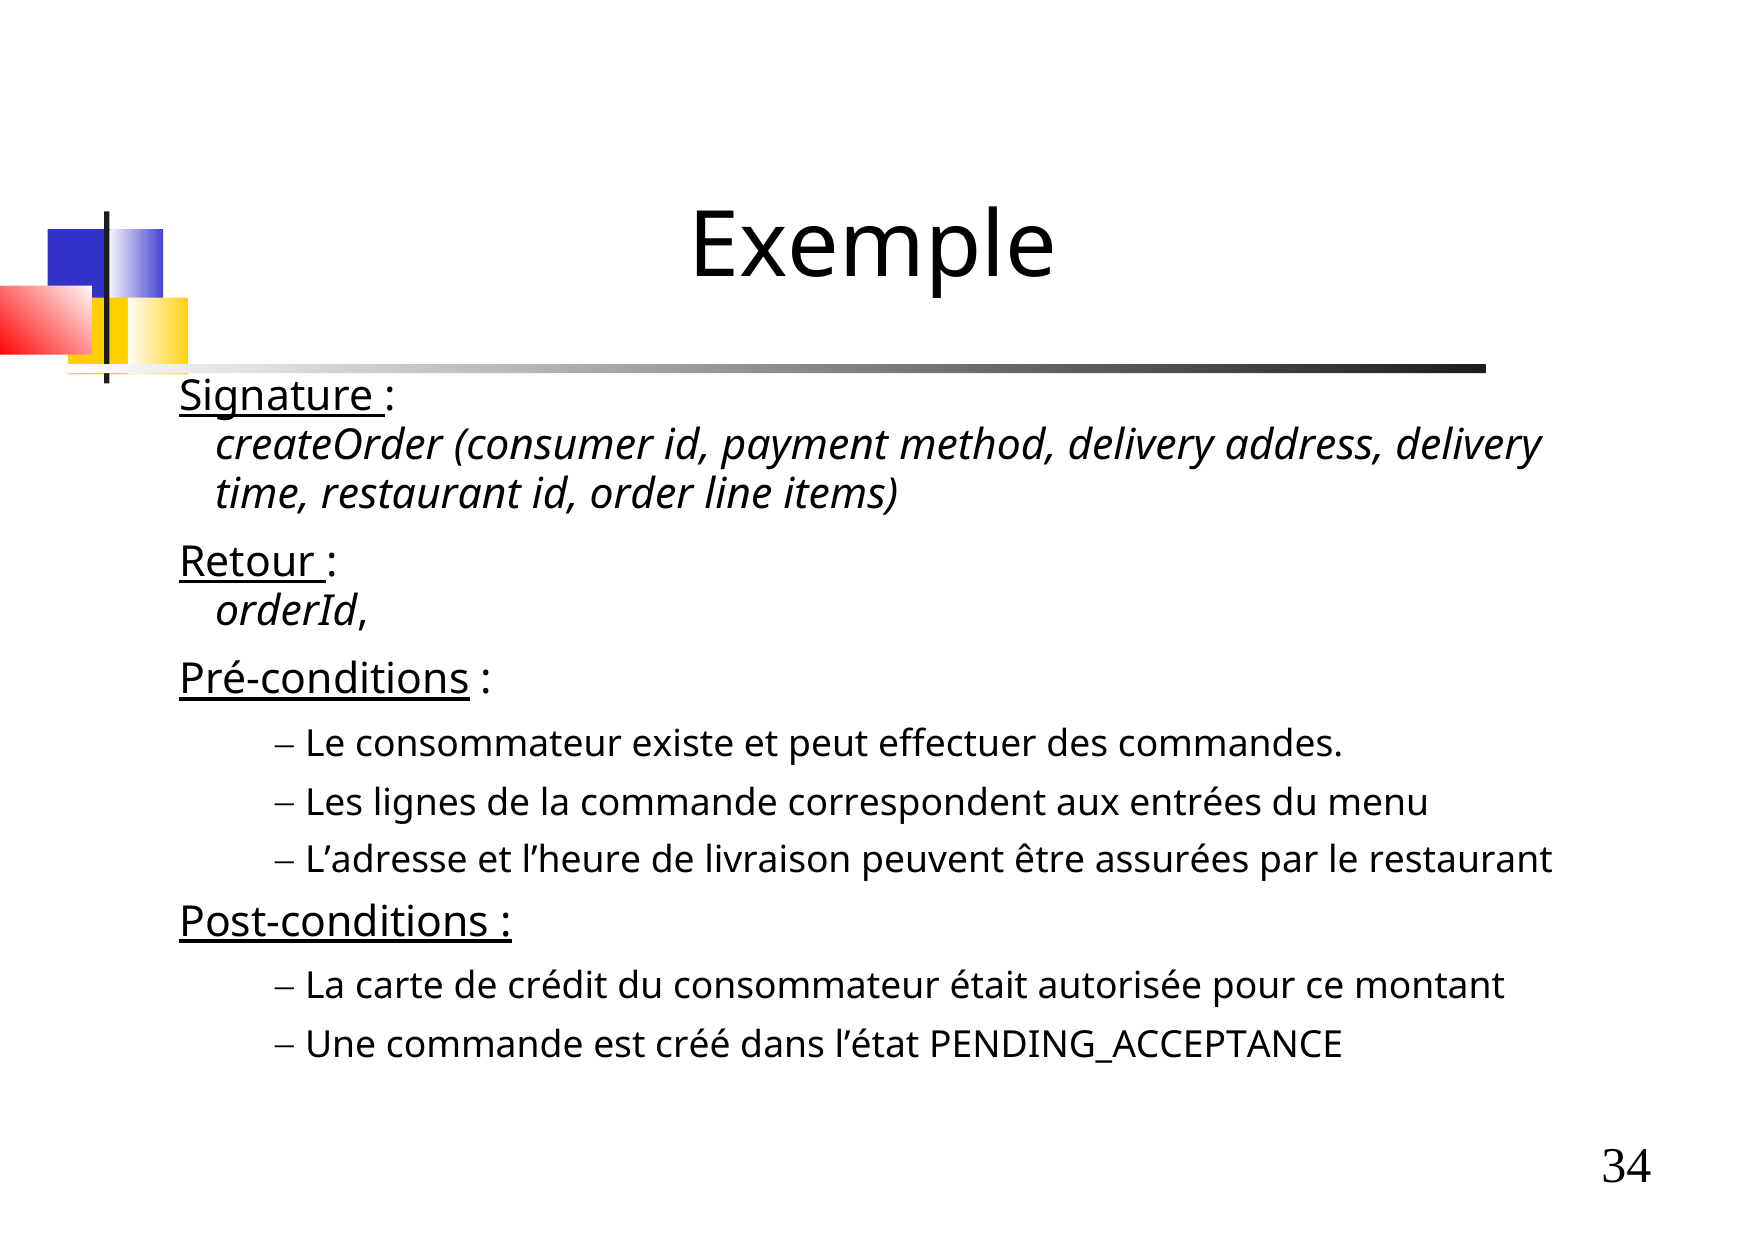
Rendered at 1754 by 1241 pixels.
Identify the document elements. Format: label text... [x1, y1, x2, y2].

title Exemple [179, 139, 1567, 351]
list Signature : createOrder (consumer id, payment method, delivery address, delivery time, restaurant id, order line items) Retour : orderId, Pré-conditions : Le consommateur existe et peut effectuer des commandes. Les lignes de la commande correspondent aux entrées du menu L’adresse et l’heure de livraison peuvent être assurées par le restaurant Post-conditions : La carte de crédit du consommateur était autorisée pour ce montant Une commande est créé dans l’état PENDING_ACCEPTANCE [179, 371, 1567, 1091]
